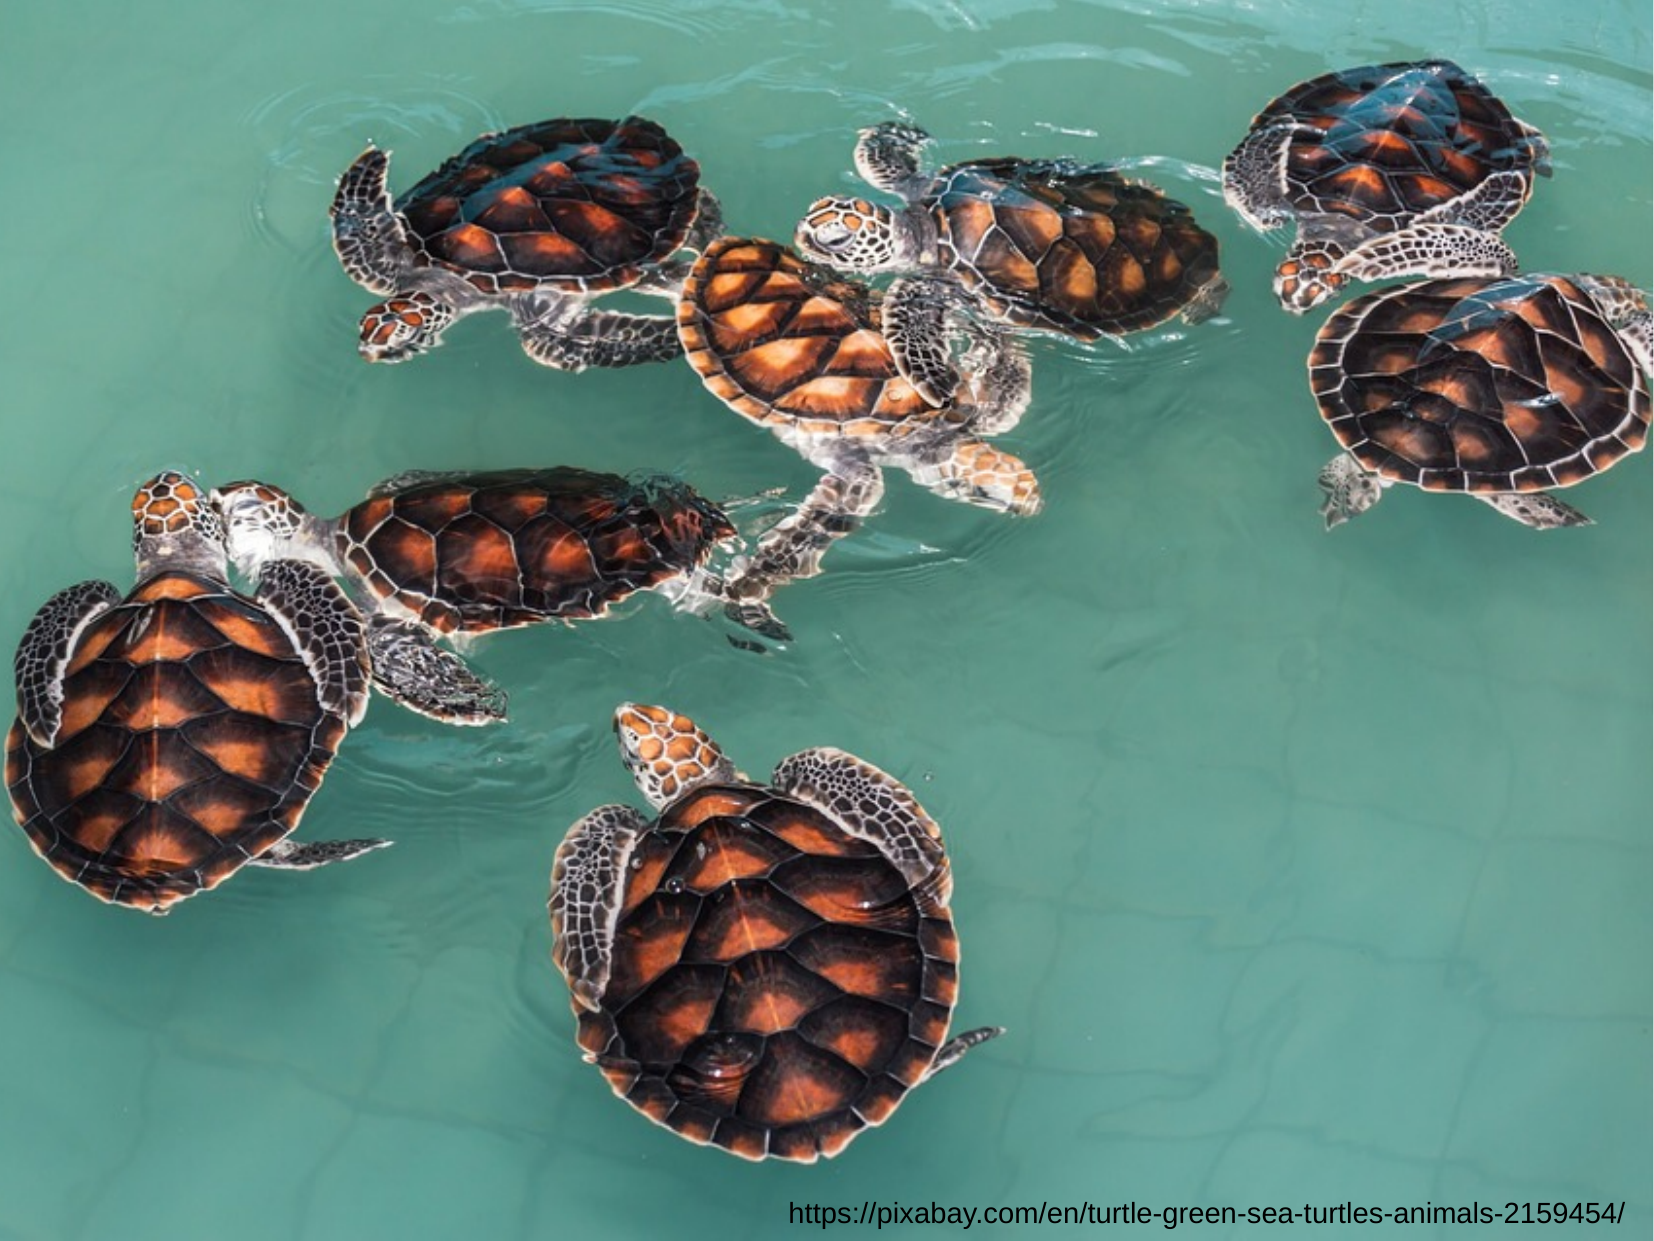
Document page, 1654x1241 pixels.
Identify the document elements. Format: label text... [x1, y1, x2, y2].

picture [0, 0, 1654, 1241]
title https://pixabay.com/en/turtle-green-sea-turtles-animals-2159454/ [735, 1164, 1654, 1241]
